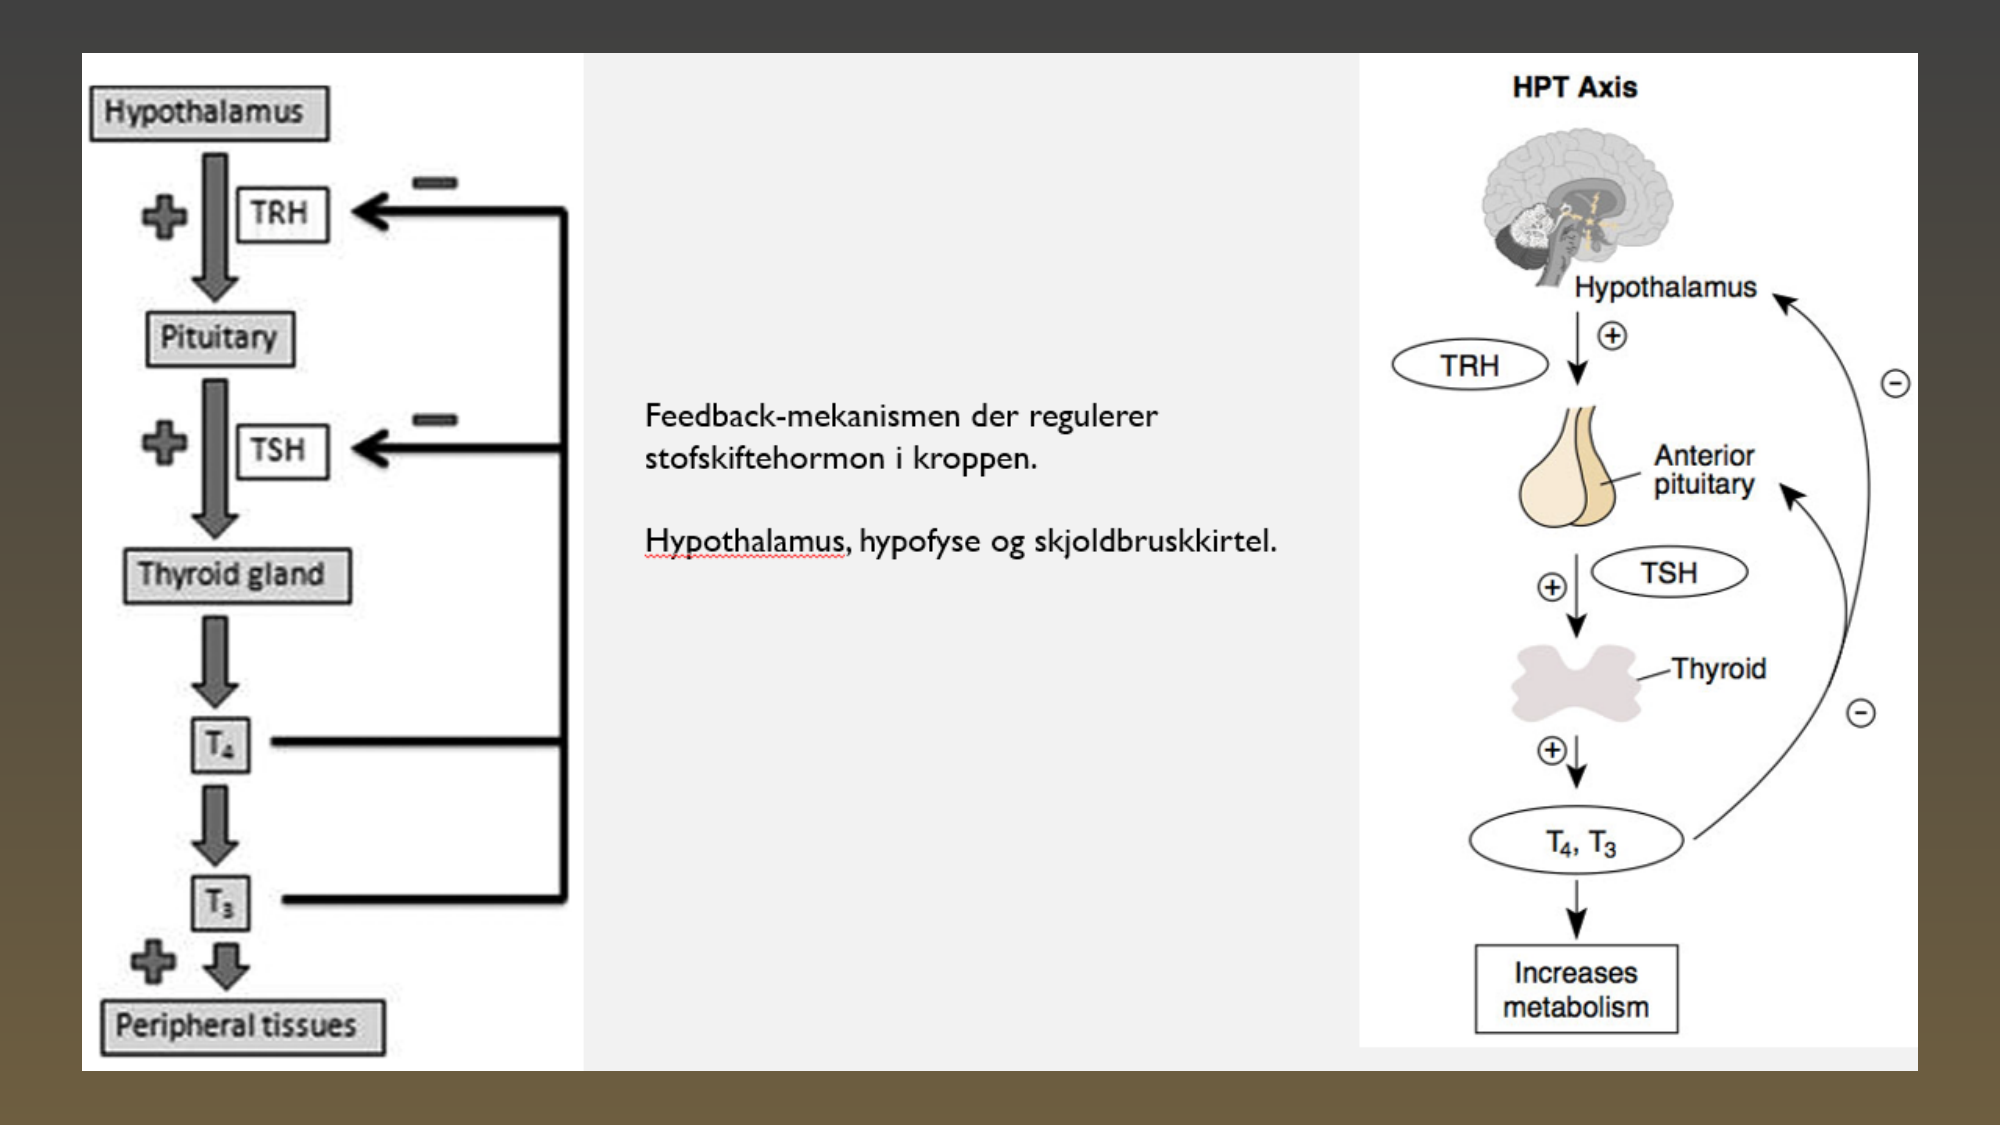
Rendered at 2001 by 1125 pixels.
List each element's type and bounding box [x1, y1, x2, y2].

picture [82, 53, 1918, 1072]
